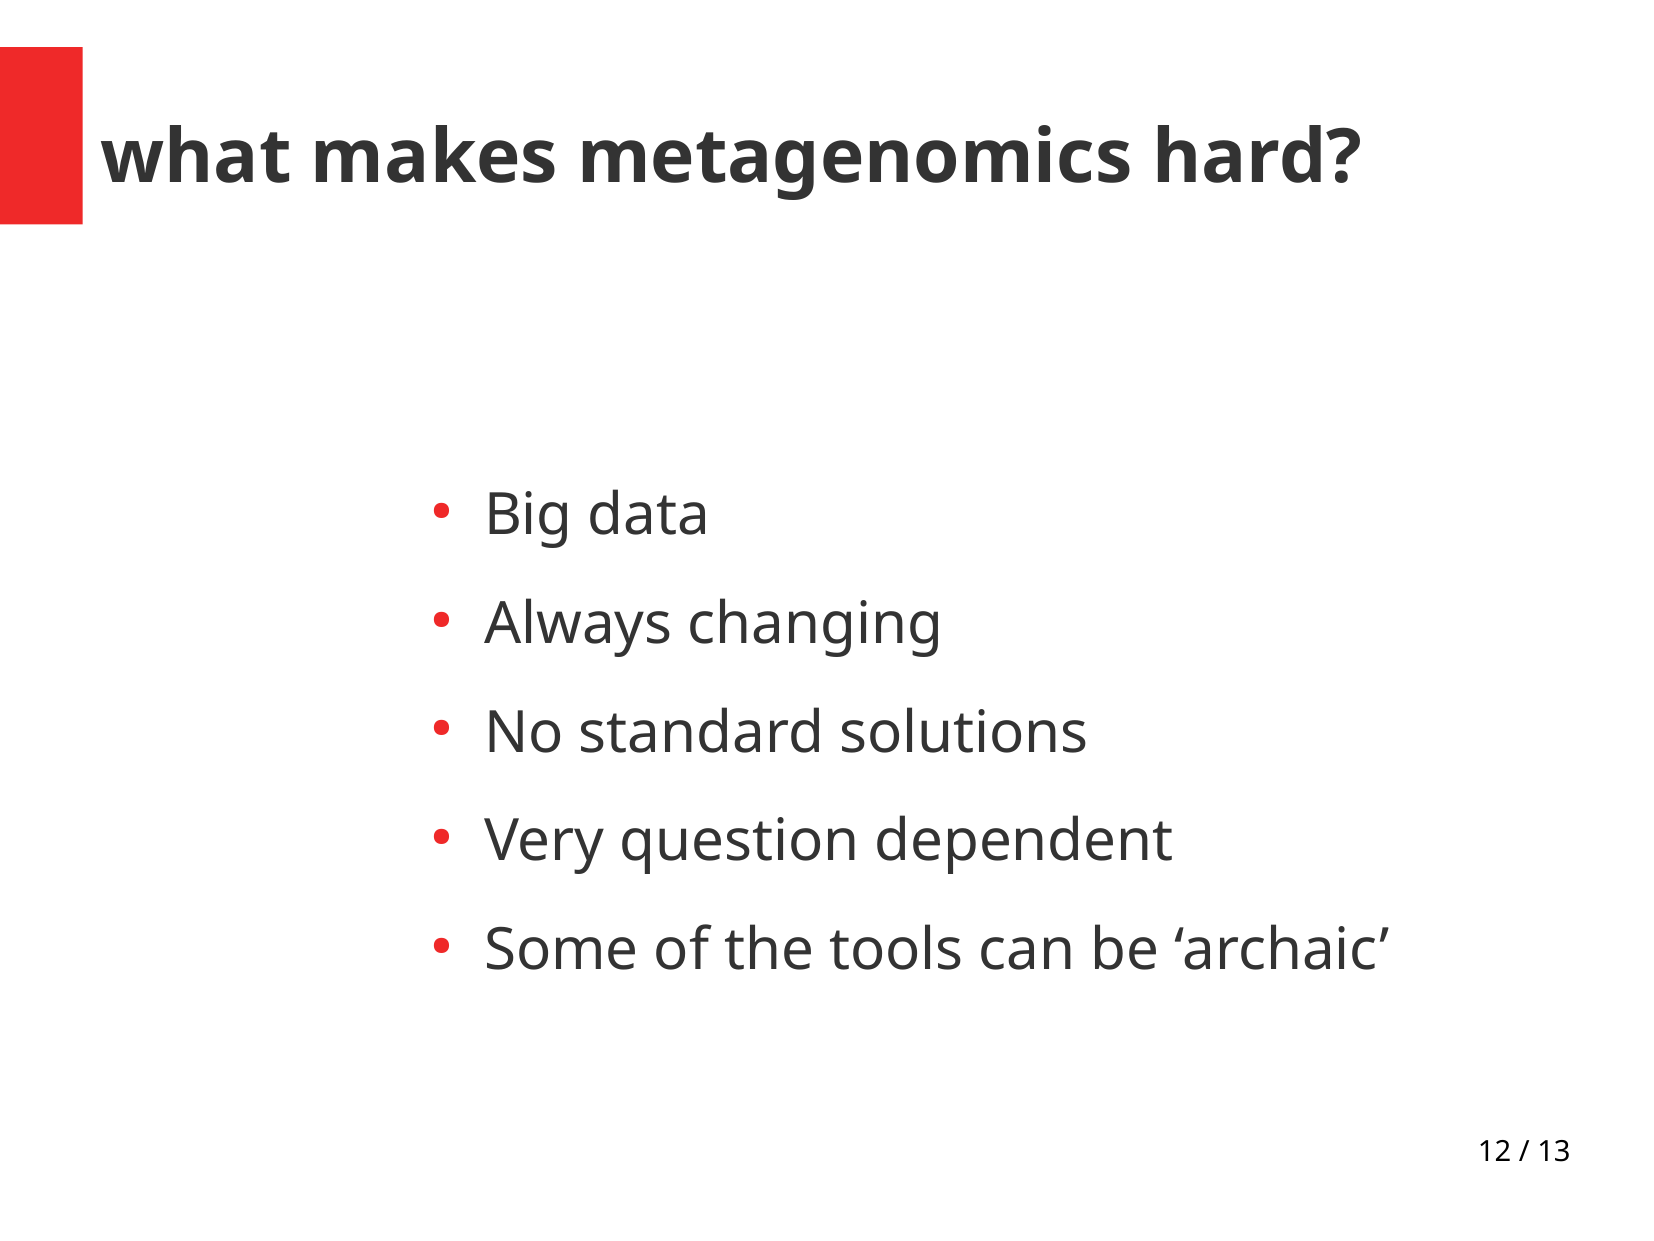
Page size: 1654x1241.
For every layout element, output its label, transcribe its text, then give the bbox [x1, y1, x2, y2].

title what makes metagenomics hard? [100, 46, 1654, 260]
list Big data Always changing No standard solutions Very question dependent Some of the tools can be ‘archaic’ [413, 472, 1421, 914]
